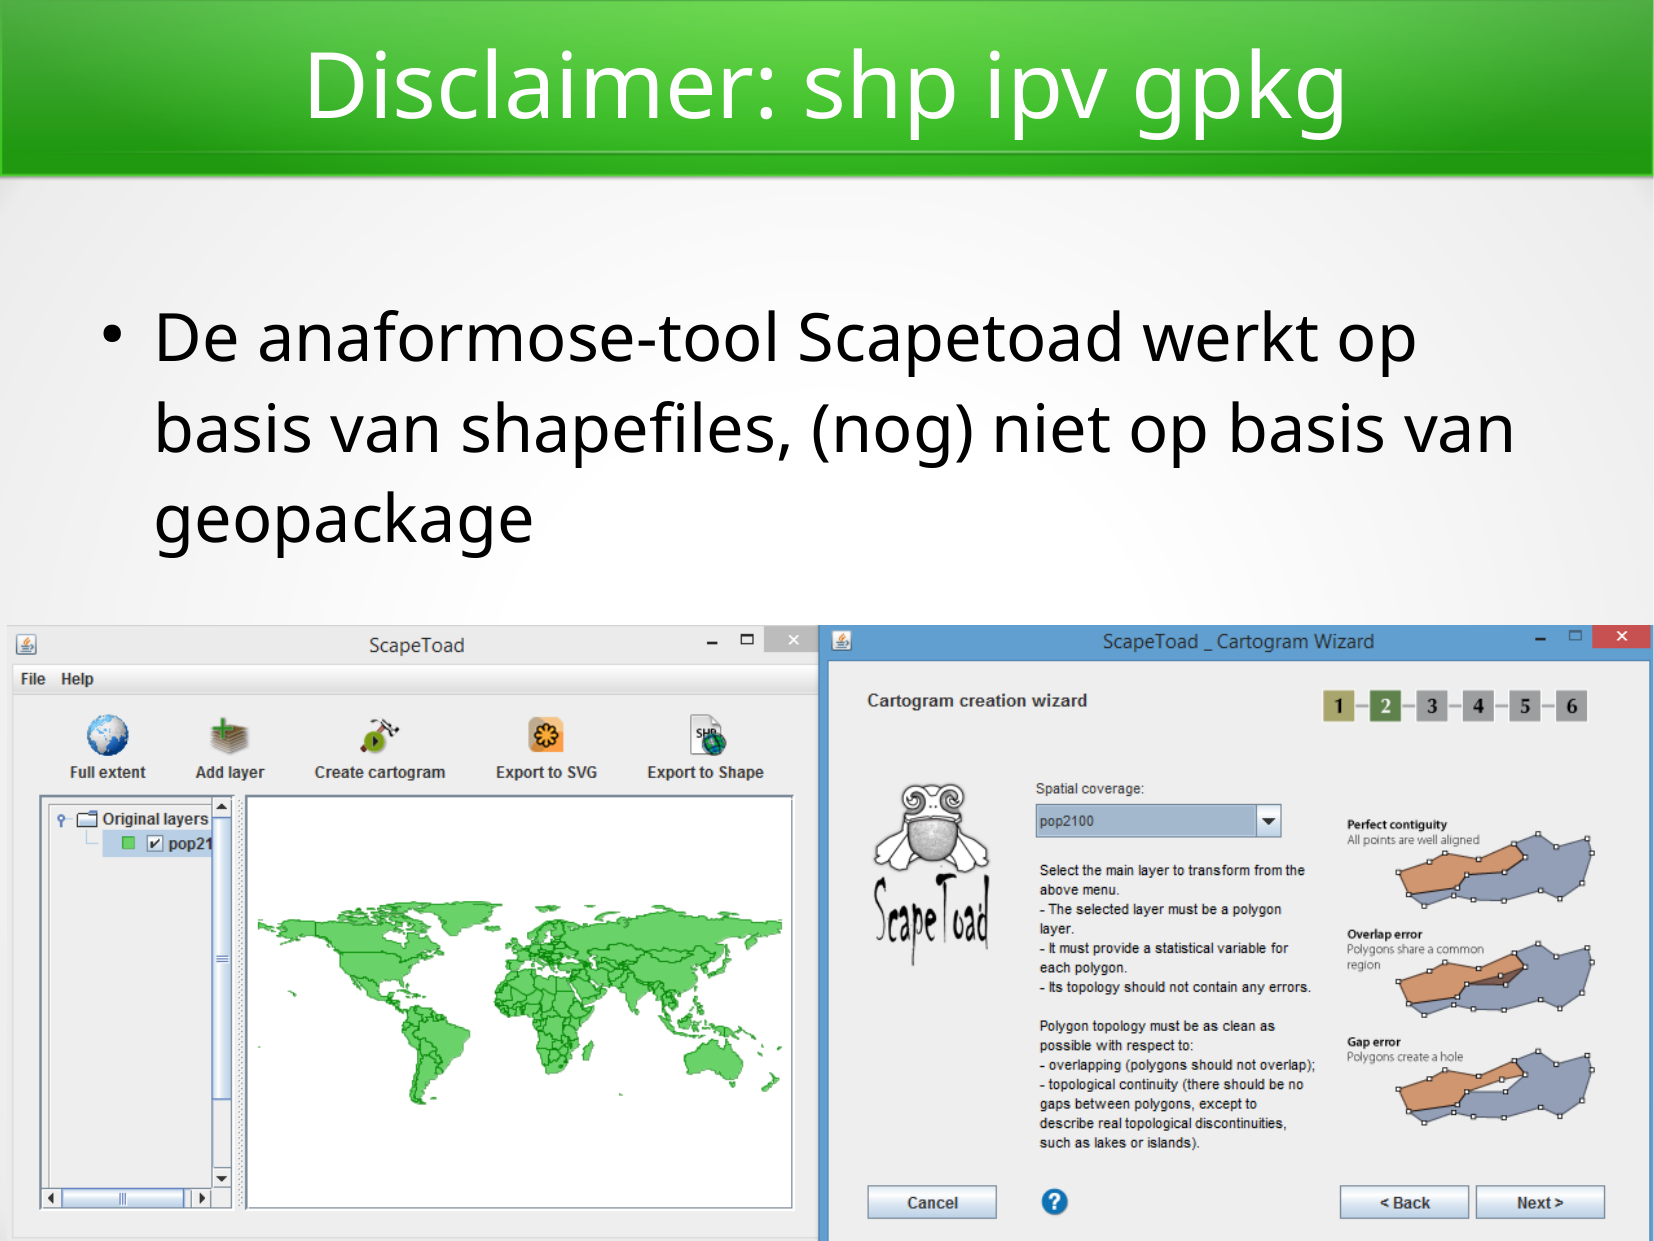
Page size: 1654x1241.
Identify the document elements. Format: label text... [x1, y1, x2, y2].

list De anaformose-tool Scapetoad werkt op basis van shapefiles, (nog) niet op basis van geopackage [82, 290, 1571, 625]
title Disclaimer: shp ipv gpkg [82, 11, 1571, 154]
picture [0, 0, 1654, 1241]
